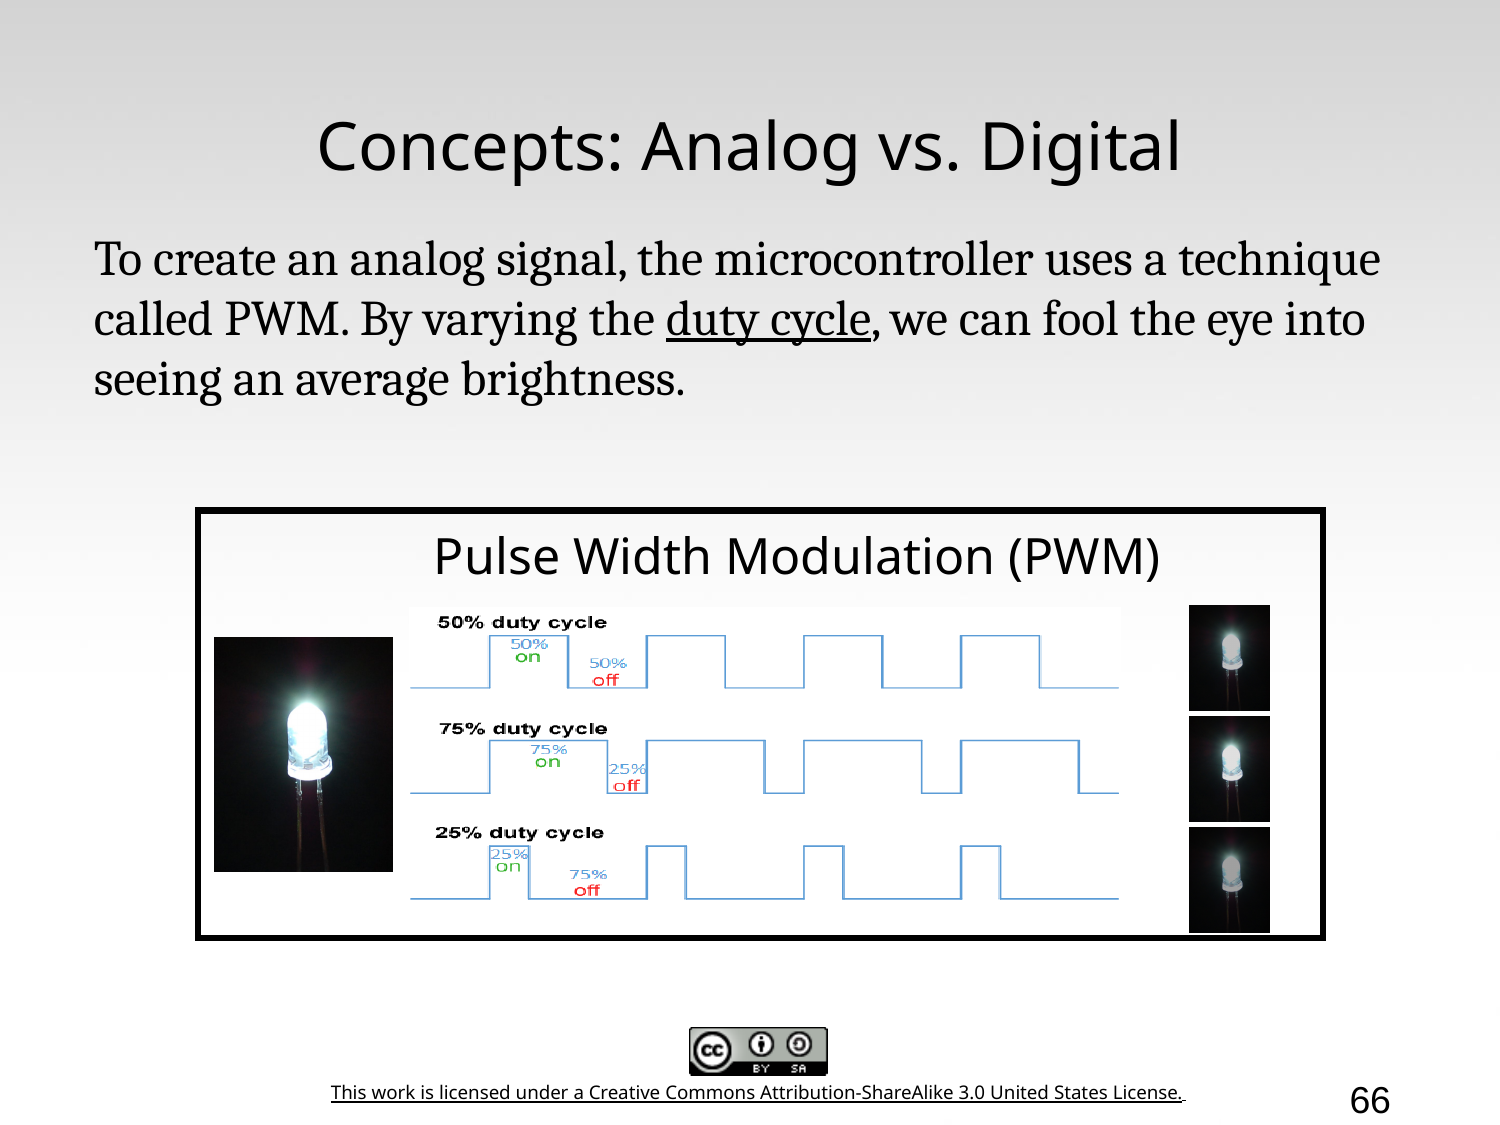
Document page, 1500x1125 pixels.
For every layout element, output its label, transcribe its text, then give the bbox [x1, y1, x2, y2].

list Pulse Width Modulation (PWM) [330, 516, 1266, 626]
list To create an analog signal, the microcontroller uses a technique called PWM. By varying the duty cycle, we can fool the eye into seeing an average brightness. [79, 217, 1426, 456]
title Concepts: Analog vs. Digital [112, 49, 1388, 217]
picture [0, 0, 1500, 1125]
